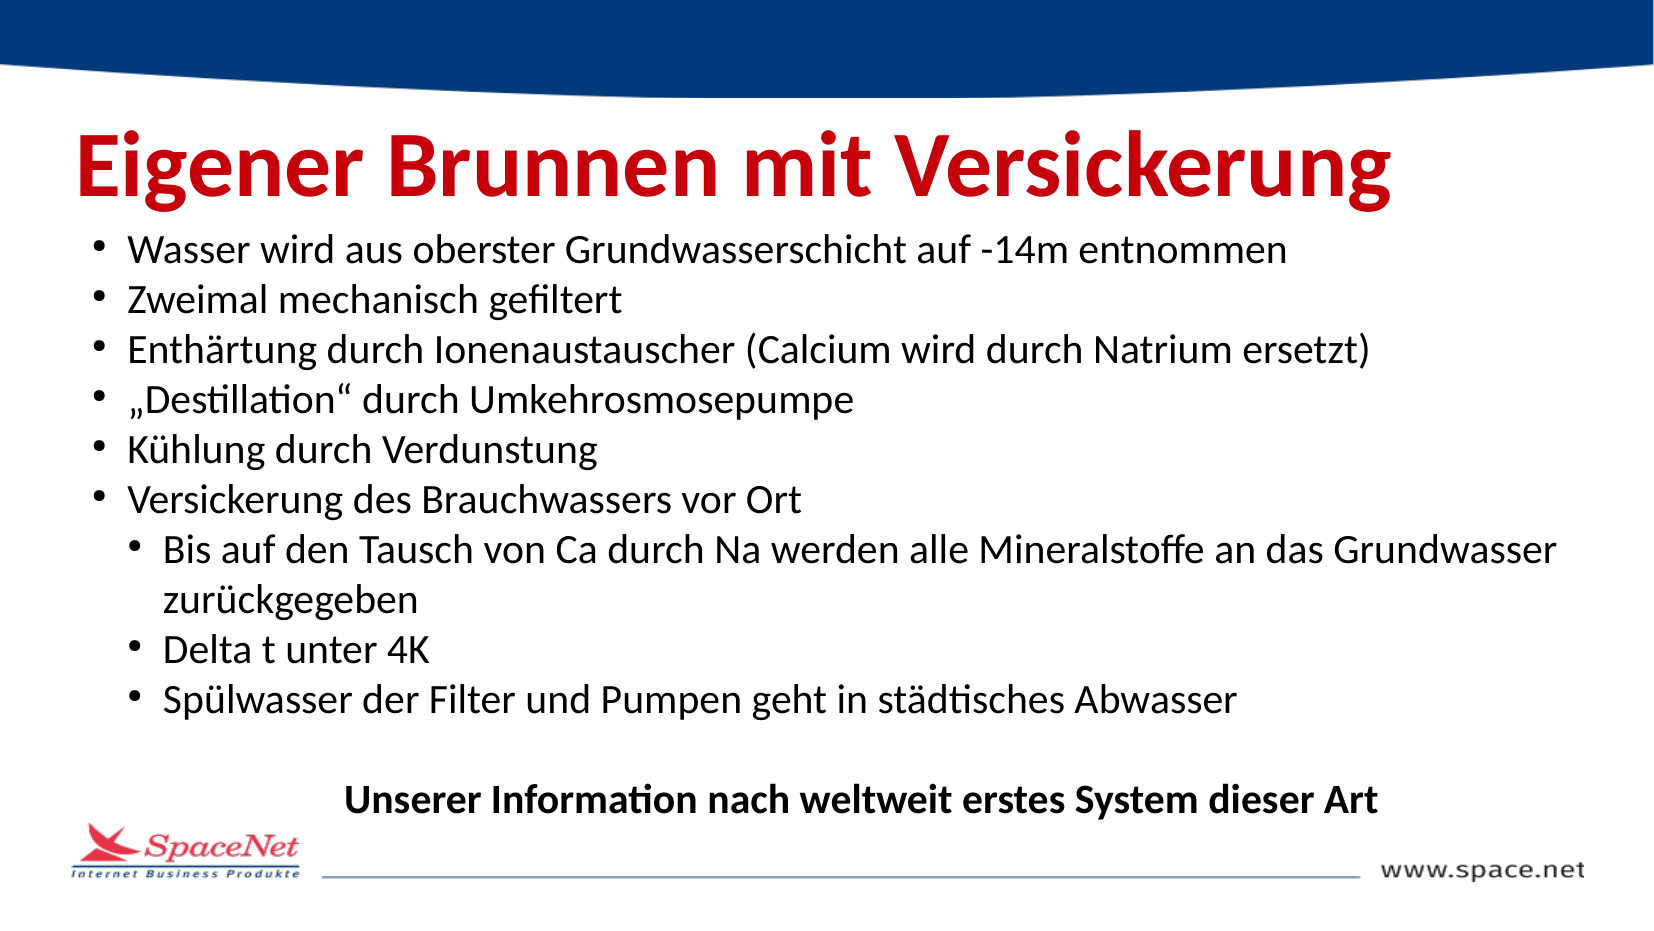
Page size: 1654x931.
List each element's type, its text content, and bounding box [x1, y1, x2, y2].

text_box Eigener Brunnen mit Versickerung [60, 95, 1583, 223]
text_box Wasser wird aus oberster Grundwasserschicht auf -14m entnommen Zweimal mechanisch gefiltert Enthärtung durch Ionenaustauscher (Calcium wird durch Natrium ersetzt) „Destillation“ durch Umkehrosmosepumpe Kühlung durch Verdunstung Versickerung des Brauchwassers vor Ort Bis auf den Tausch von Ca durch Na werden alle Mineralstoffe an das Grundwasser zurückgegeben Delta t unter 4K Spülwasser der Filter und Pumpen geht in städtisches Abwasser Unserer Information nach weltweit erstes System dieser Art [77, 223, 1576, 830]
